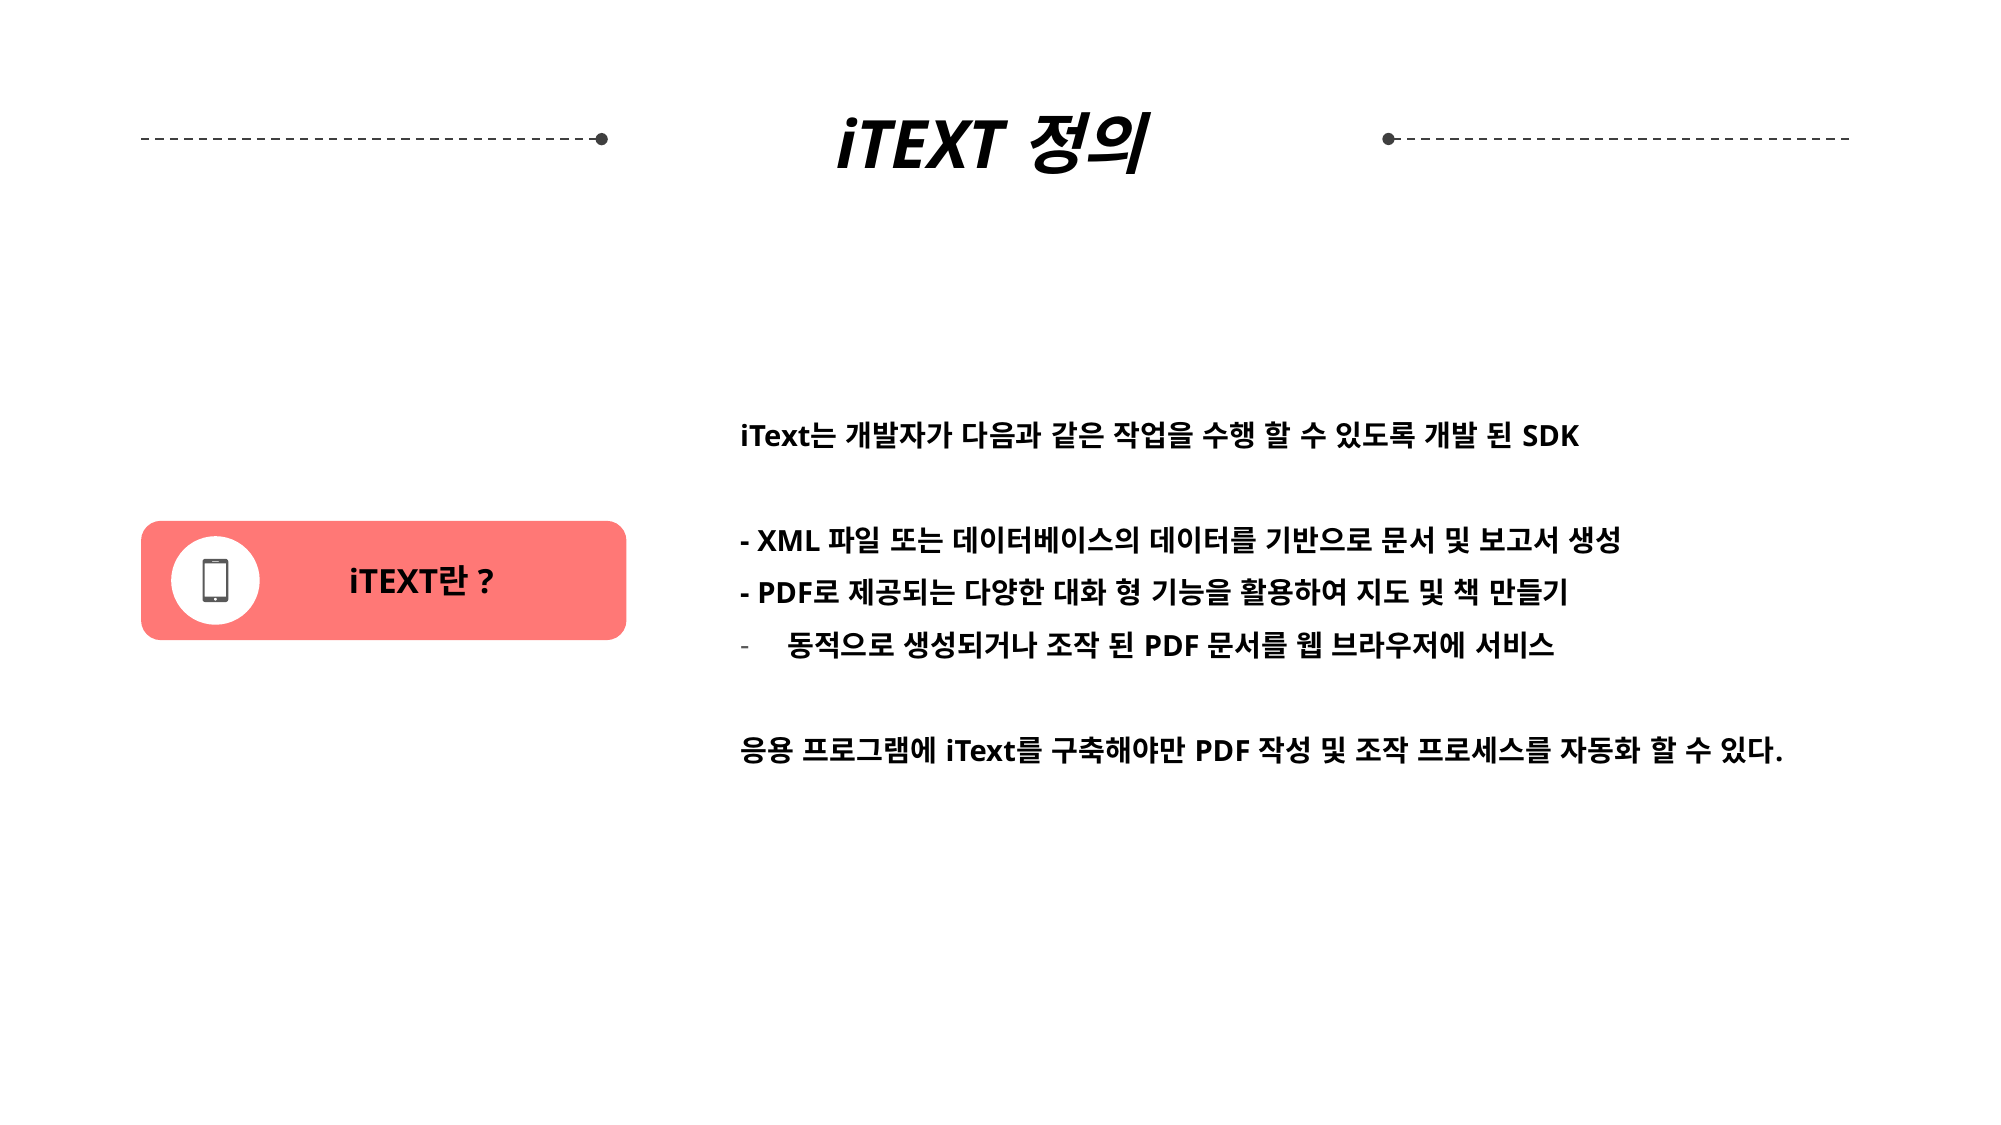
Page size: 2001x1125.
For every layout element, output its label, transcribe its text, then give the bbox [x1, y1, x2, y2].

text_box iTEXT란 ? [141, 520, 627, 641]
text_box iText는 개발자가 다음과 같은 작업을 수행 할 수 있도록 개발 된 SDK - XML 파일 또는 데이터베이스의 데이터를 기반으로 문서 및 보고서 생성 - PDF로 제공되는 다양한 대화 형 기능을 활용하여 지도 및 책 만들기 동적으로 생성되거나 조작 된 PDF 문서를 웹 브라우저에 서비스 응용 프로그램에 iText를 구축해야만 PDF 작성 및 조작 프로세스를 자동화 할 수 있다. [725, 389, 1896, 777]
text_box iTEXT 정의 [613, 54, 1387, 191]
text_box [171, 536, 260, 625]
